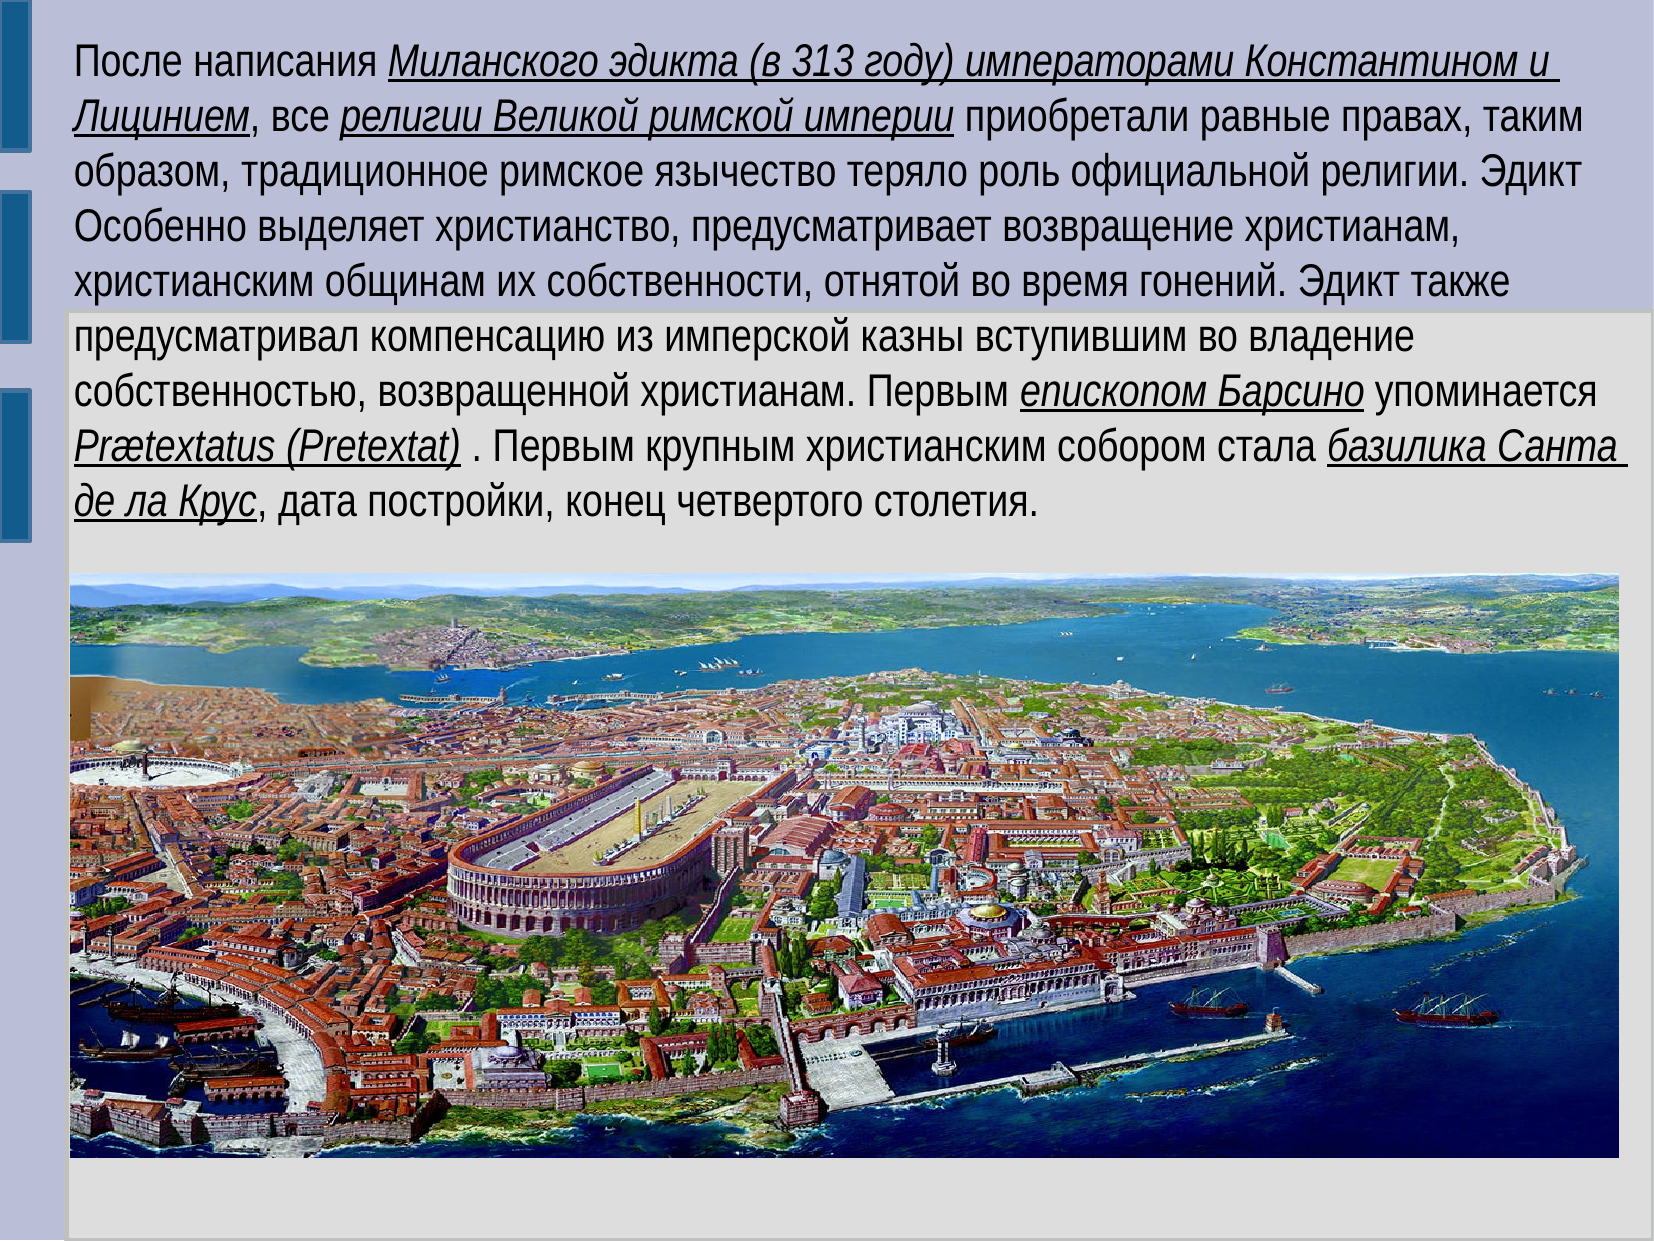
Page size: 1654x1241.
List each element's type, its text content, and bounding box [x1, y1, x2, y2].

text_box После написания Миланского эдикта (в 313 году) императорами Константином и Лицинием, все религии Великой римской империи приобретали равные правах, таким образом, традиционное римское язычество теряло роль официальной религии. Эдикт Особенно выделяет христианство, предусматривает возвращение христианам, христианским общинам их собственности, отнятой во время гонений. Эдикт также предусматривал компенсацию из имперской казны вступившим во владение собственностью, возвращенной христианам. Первым епископом Барсино упоминается Prætextatus (Pretextat) . Первым крупным христианским собором стала базилика Санта де ла Крус, дата постройки, конец четвертого столетия. [58, 23, 1595, 1131]
picture [70, 573, 1619, 1158]
